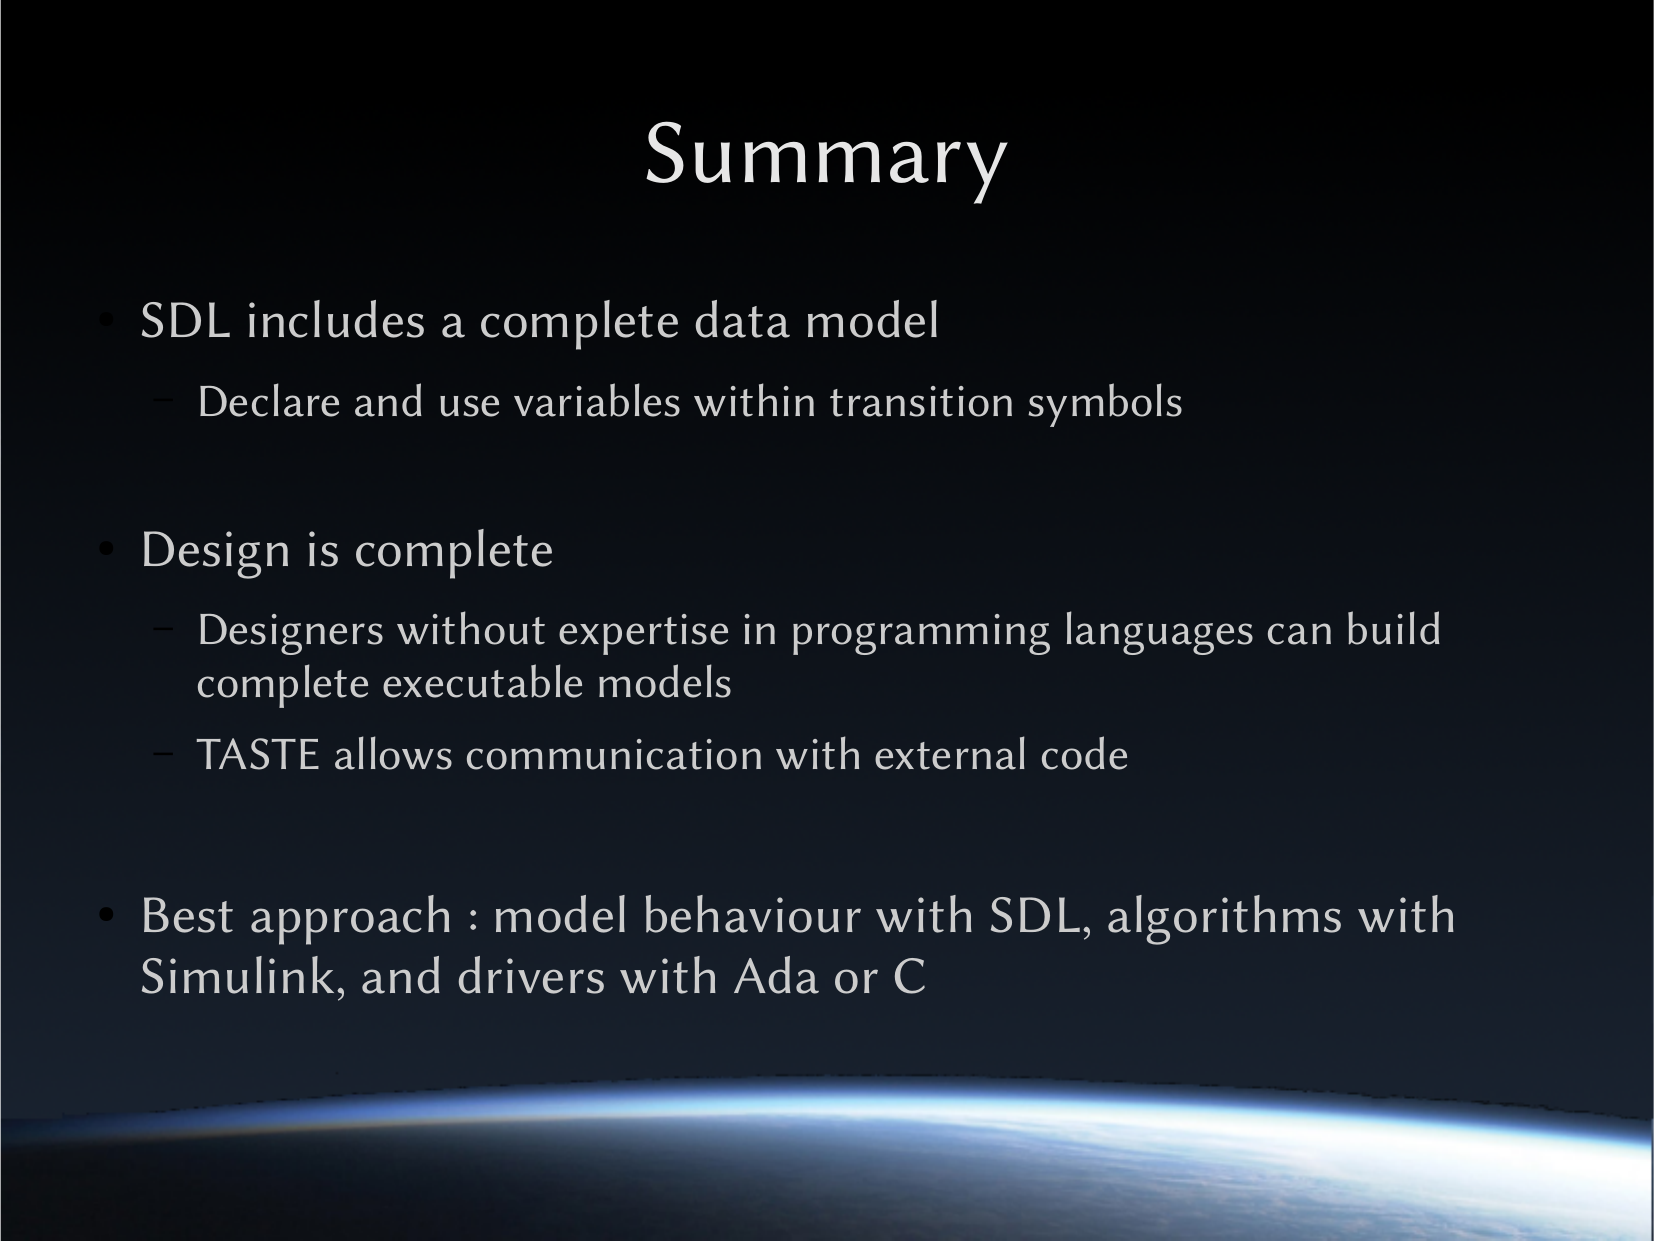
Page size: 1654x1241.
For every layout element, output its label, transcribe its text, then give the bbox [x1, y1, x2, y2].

picture [0, 0, 1654, 1241]
title Summary [82, 49, 1571, 257]
list SDL includes a complete data model Declare and use variables within transition symbols Design is complete Designers without expertise in programming languages can build complete executable models TASTE allows communication with external code Best approach : model behaviour with SDL, algorithms with Simulink, and drivers with Ada or C [82, 290, 1538, 1010]
